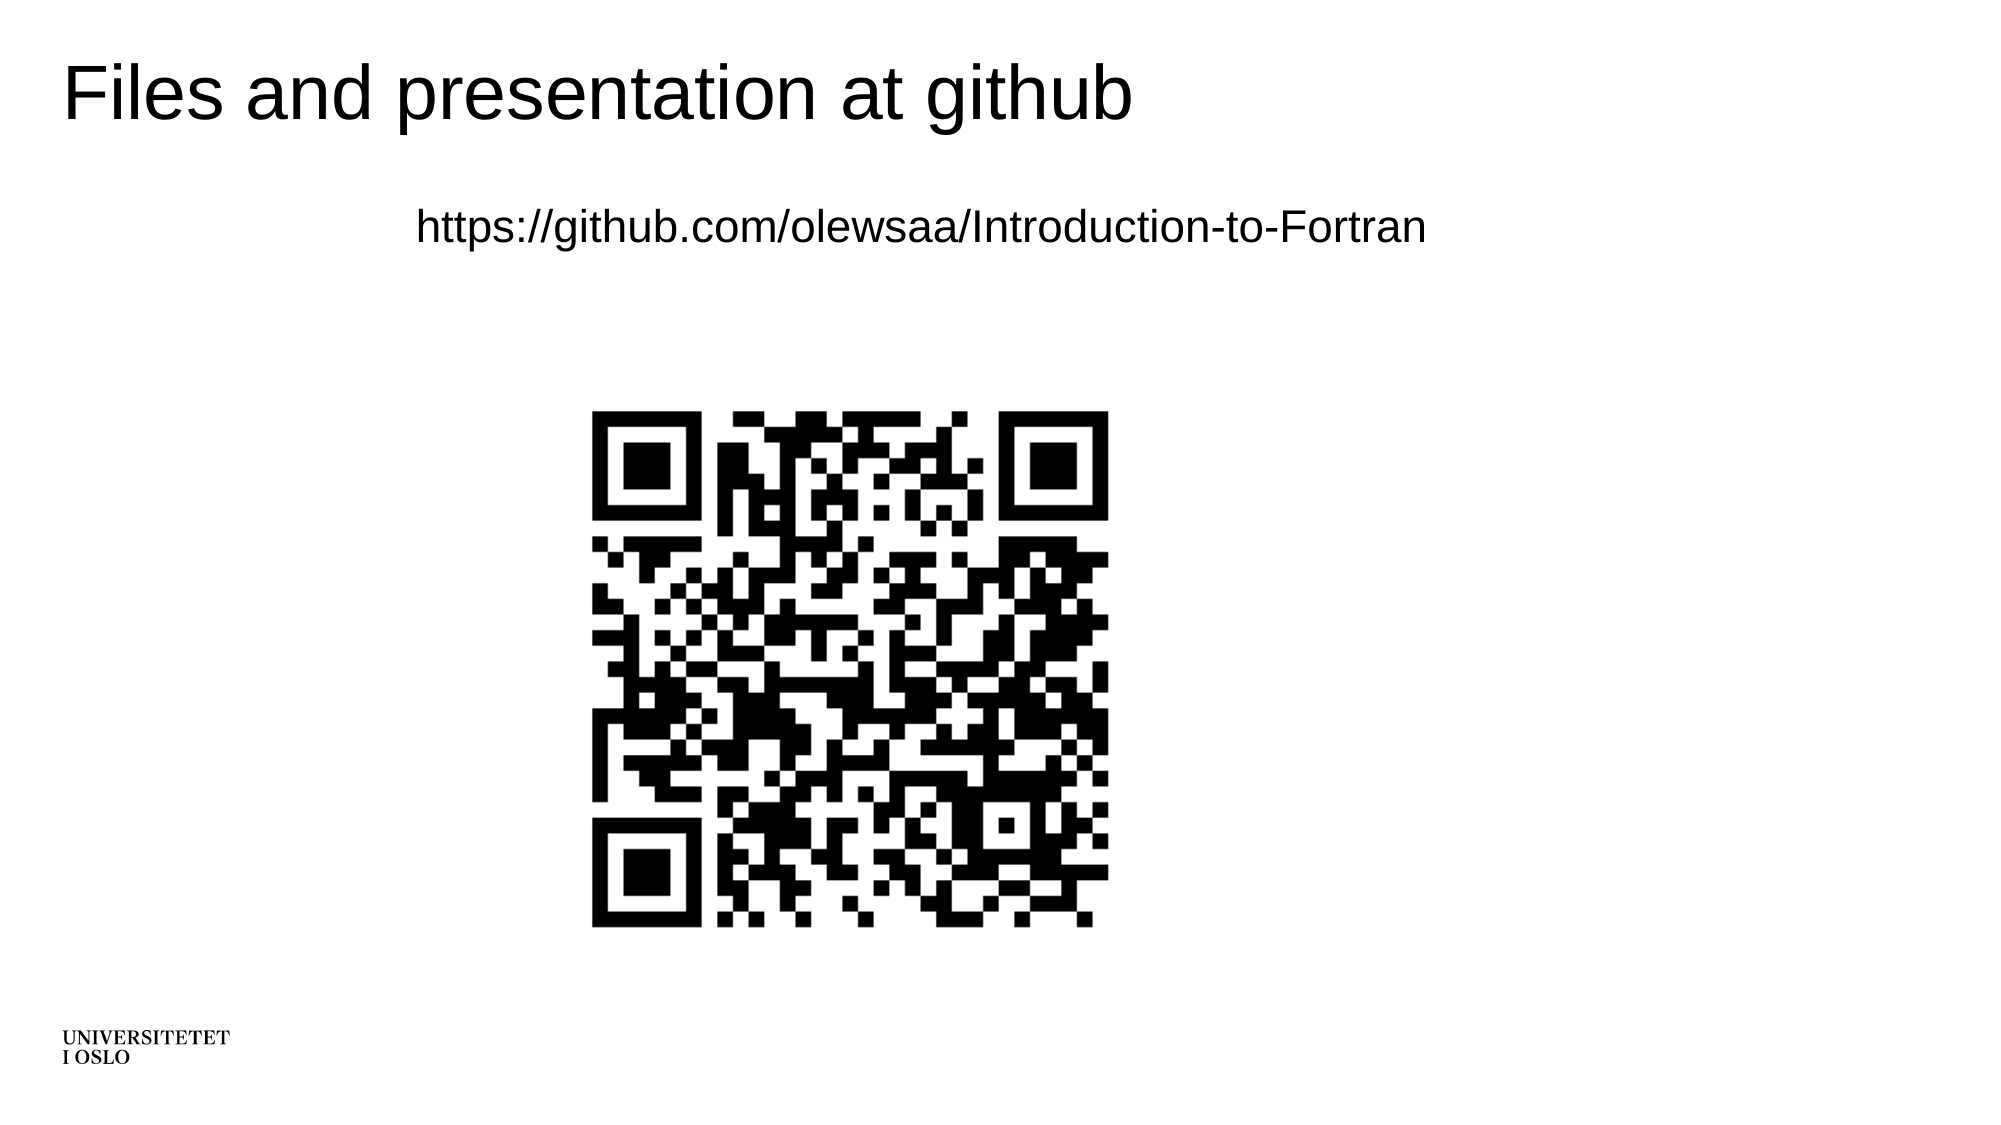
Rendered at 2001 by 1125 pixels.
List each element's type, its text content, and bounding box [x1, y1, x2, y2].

picture [530, 349, 1171, 990]
title Files and presentation at github [62, 26, 1938, 151]
subtitle https://github.com/olewsaa/Introduction-to-Fortran [415, 208, 1461, 350]
picture [62, 1030, 230, 1064]
